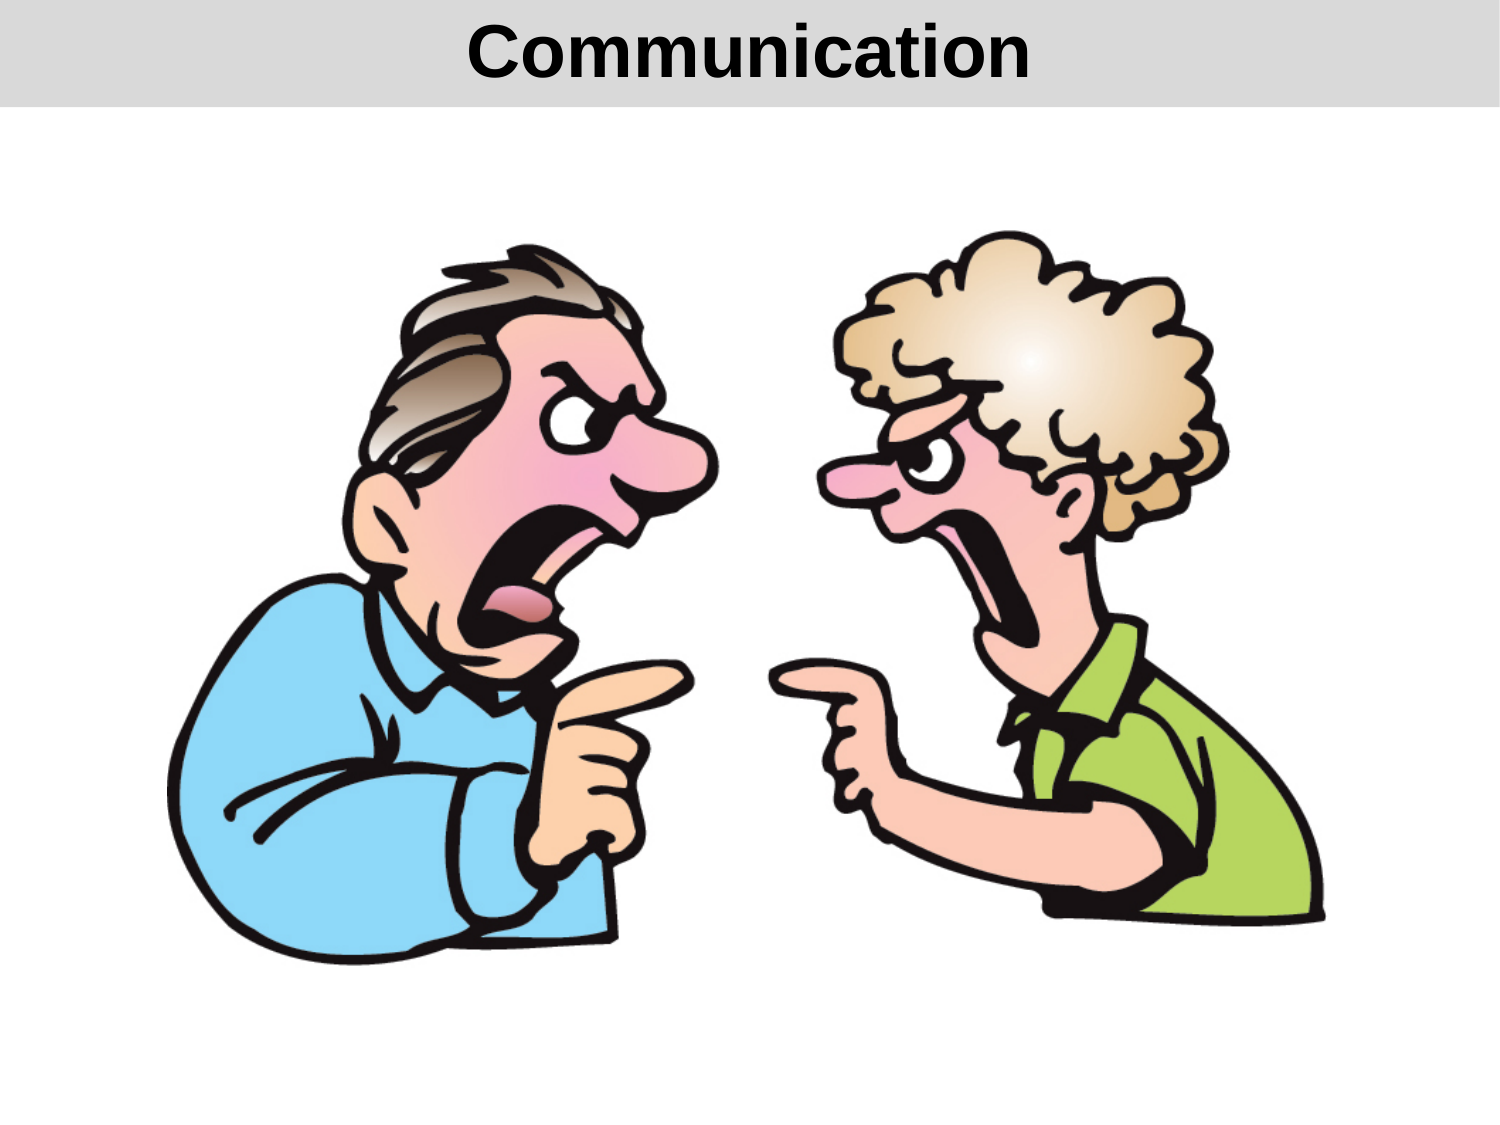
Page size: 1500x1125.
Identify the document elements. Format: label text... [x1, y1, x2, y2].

text_box Communication [0, 0, 1500, 108]
picture [167, 229, 1330, 970]
